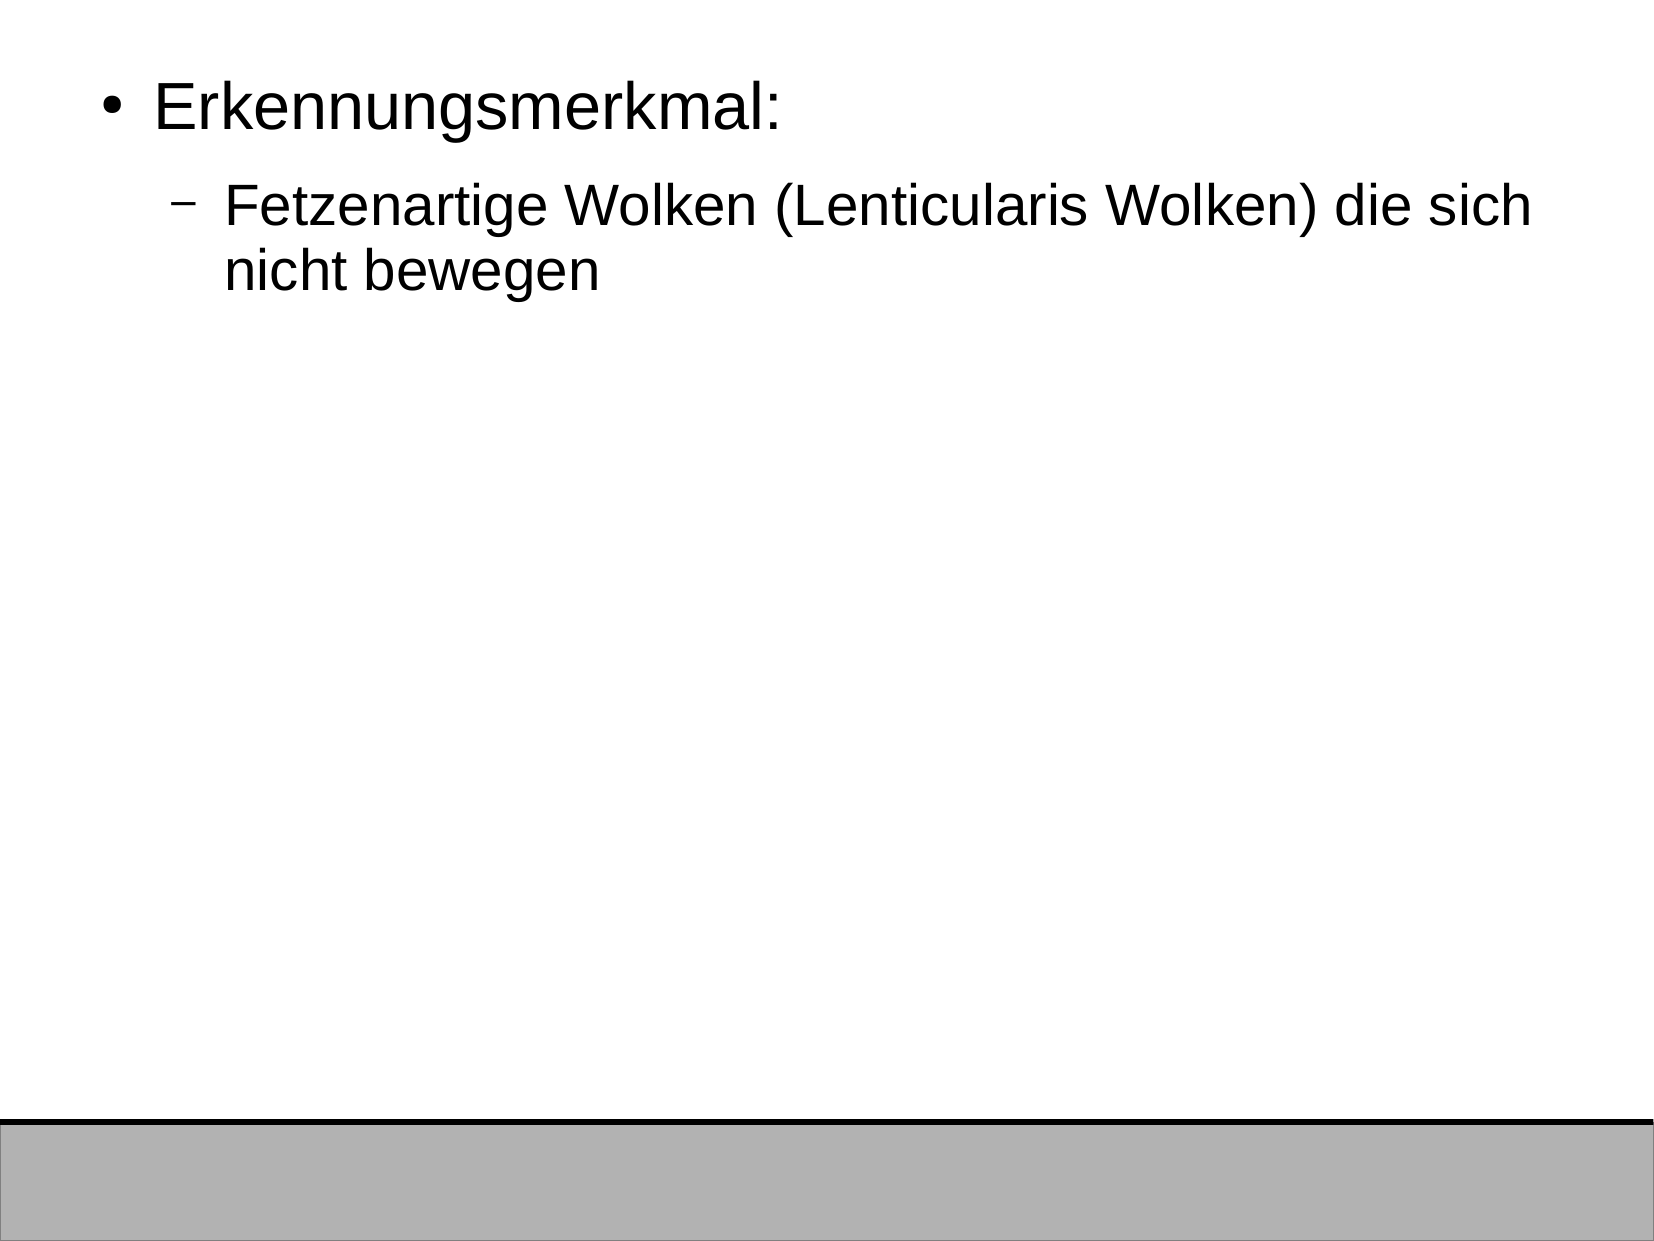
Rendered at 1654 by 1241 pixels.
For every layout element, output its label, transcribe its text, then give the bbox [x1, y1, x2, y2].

text_box [0, 1125, 1654, 1241]
list Erkennungsmerkmal: Fetzenartige Wolken (Lenticularis Wolken) die sich nicht bewegen [82, 68, 1571, 1109]
